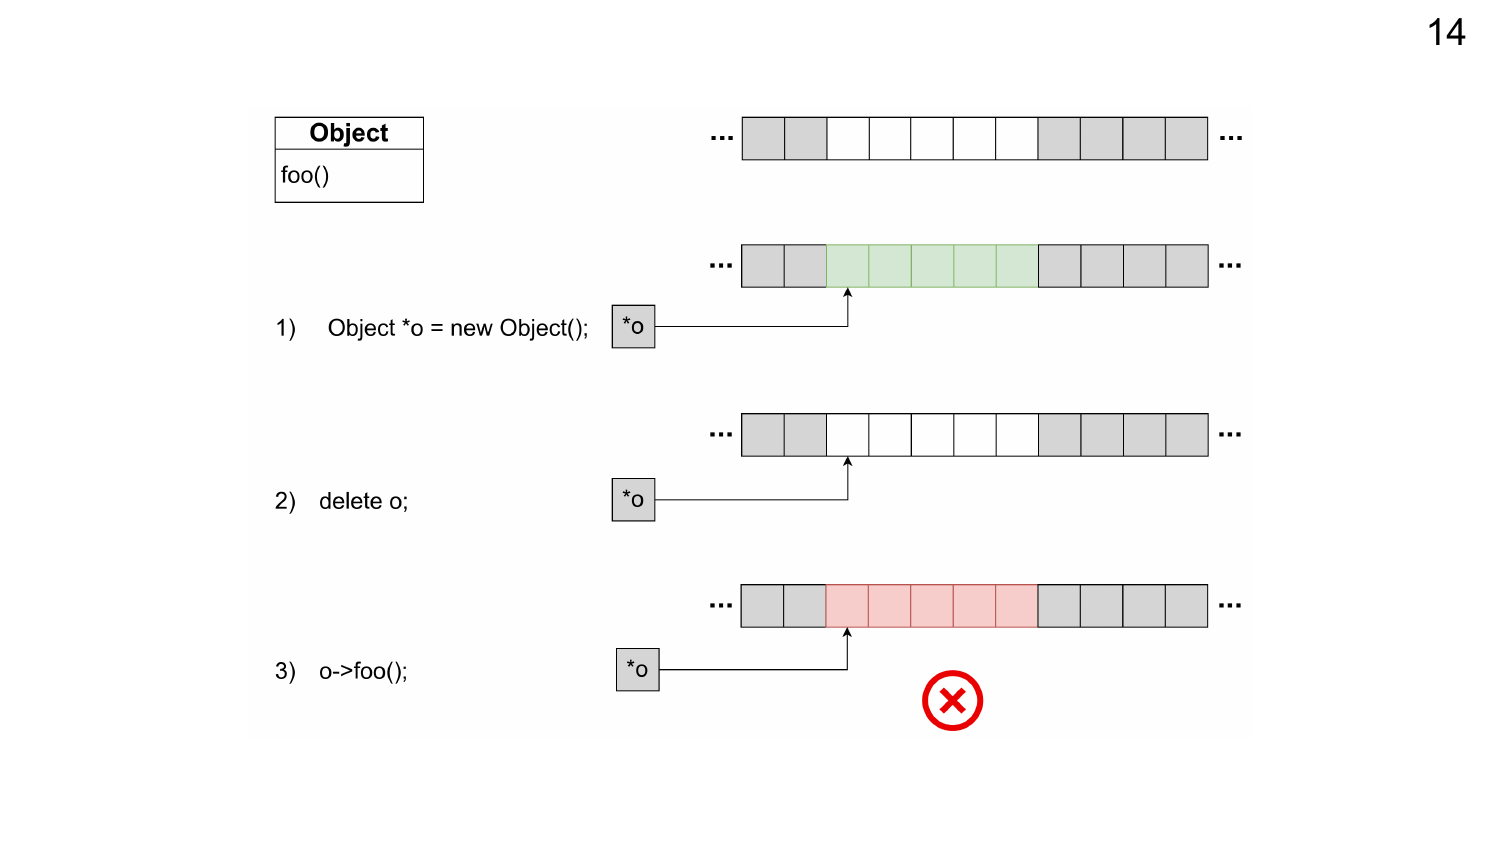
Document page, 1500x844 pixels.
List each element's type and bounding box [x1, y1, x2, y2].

picture [248, 106, 1252, 738]
